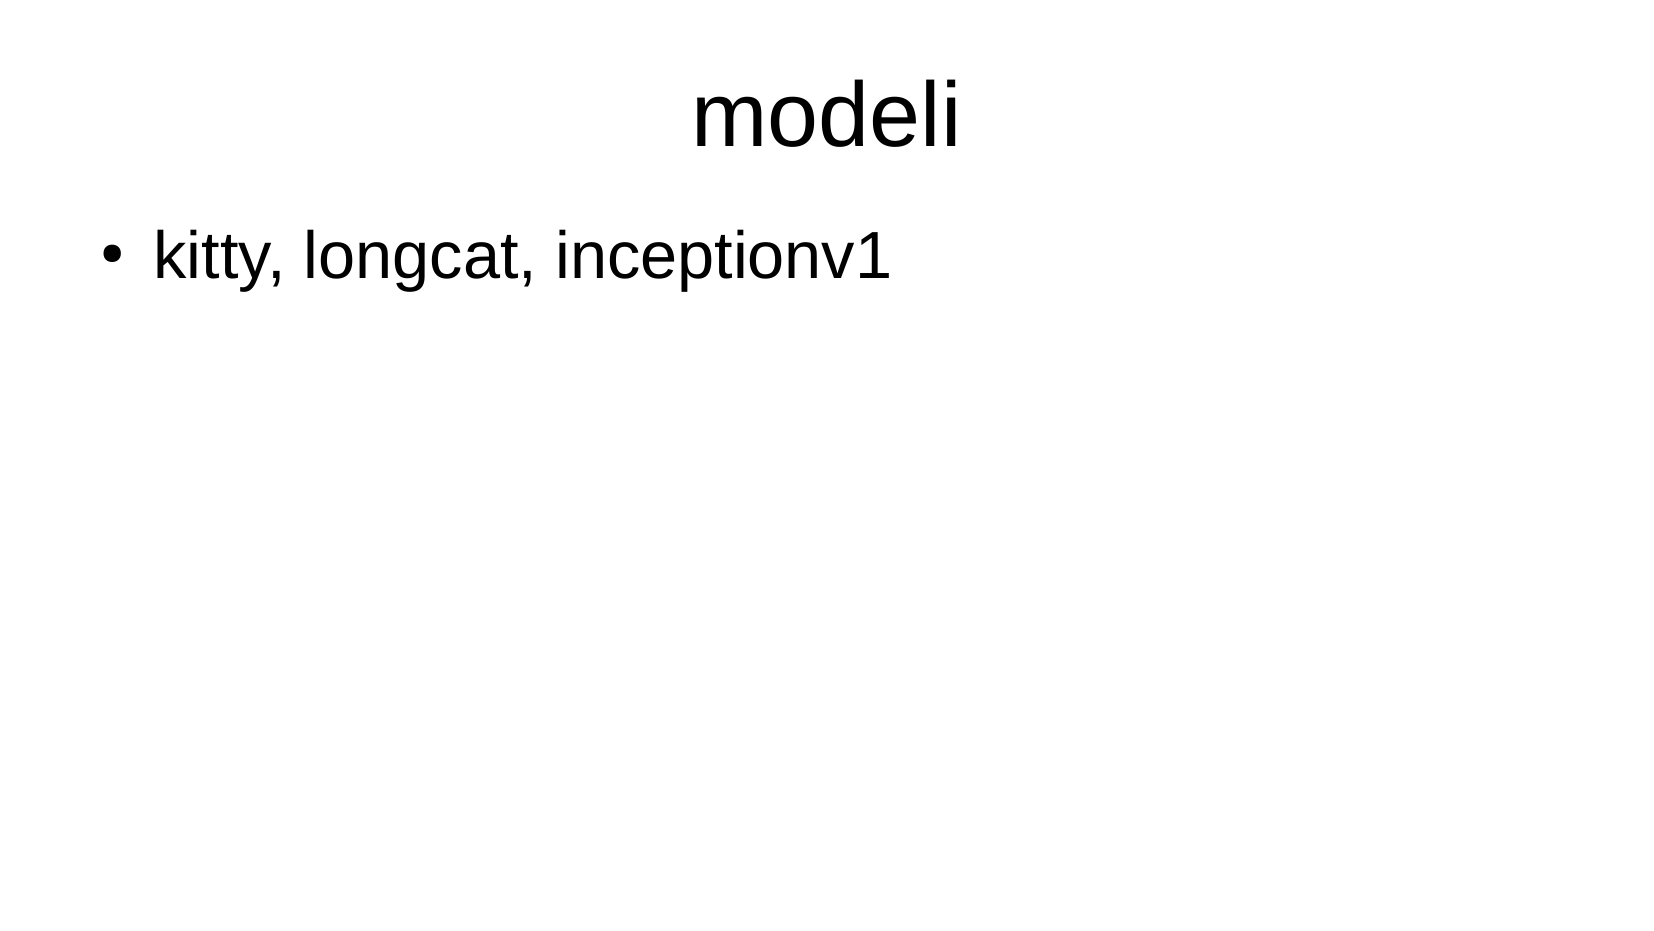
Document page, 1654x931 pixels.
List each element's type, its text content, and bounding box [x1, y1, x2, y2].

list kitty, longcat, inceptionv1 [82, 217, 1571, 758]
title modeli [82, 37, 1571, 193]
